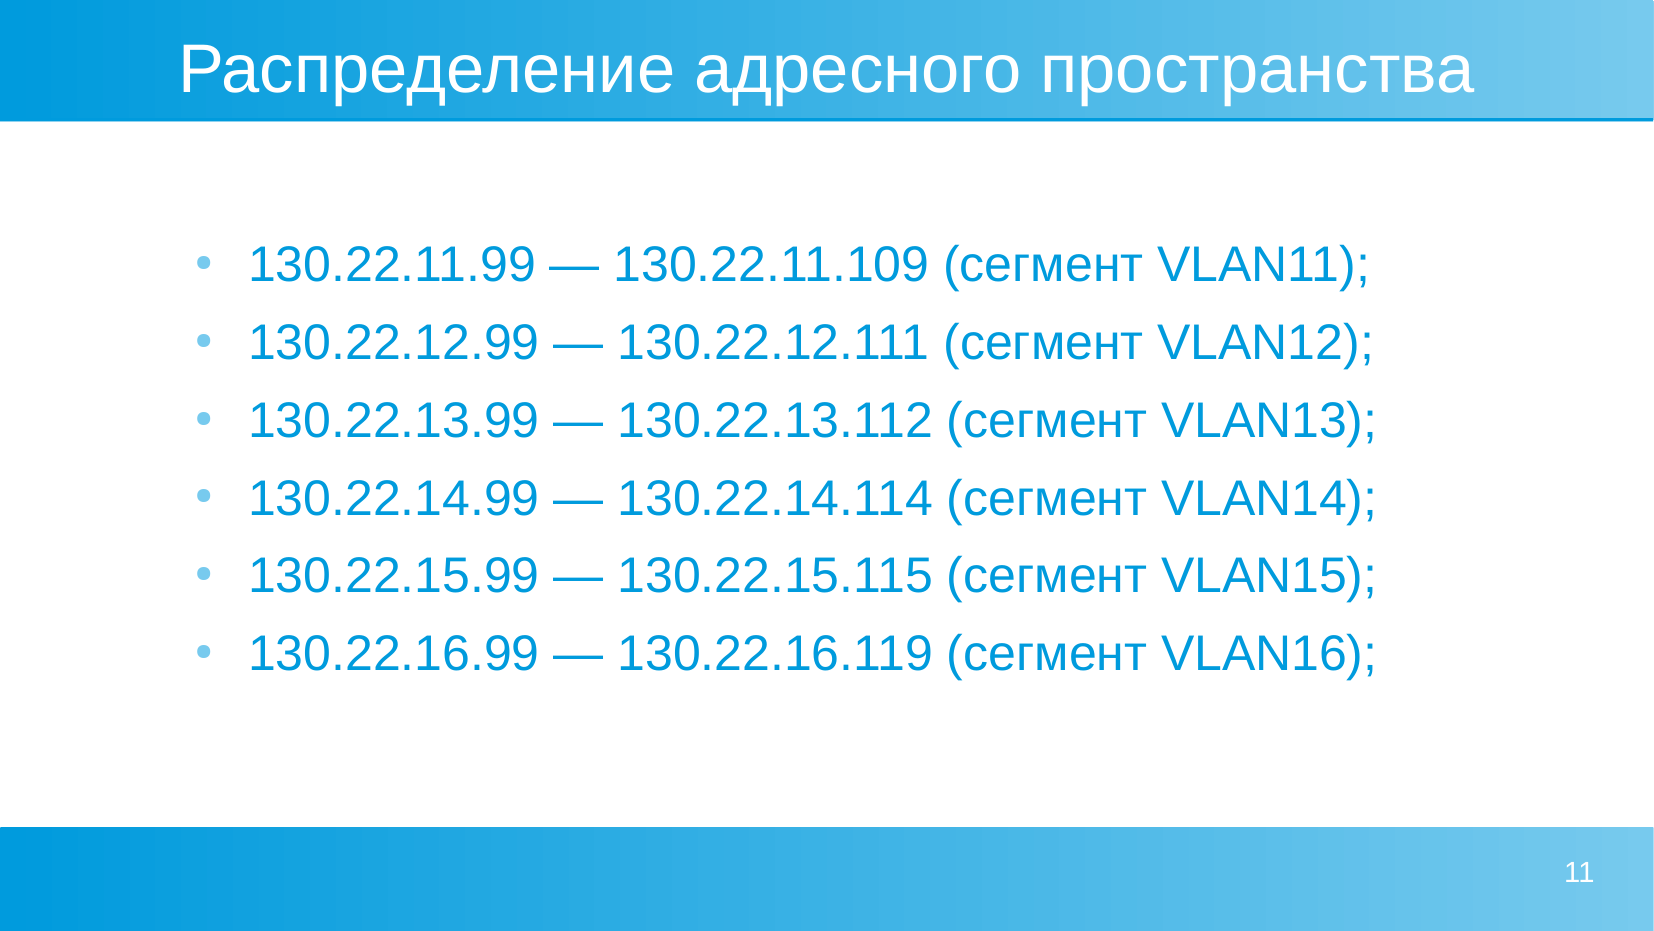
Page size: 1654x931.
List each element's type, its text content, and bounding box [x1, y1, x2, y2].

list 130.22.11.99 — 130.22.11.109 (сегмент VLAN11); 130.22.12.99 — 130.22.12.111 (сегмент VLAN12); 130.22.13.99 — 130.22.13.112 (сегмент VLAN13); 130.22.14.99 — 130.22.14.114 (сегмент VLAN14); 130.22.15.99 — 130.22.15.115 (сегмент VLAN15); 130.22.16.99 — 130.22.16.119 (сегмент VLAN16); [177, 236, 1418, 709]
title Распределение адресного пространства [59, 29, 1595, 108]
